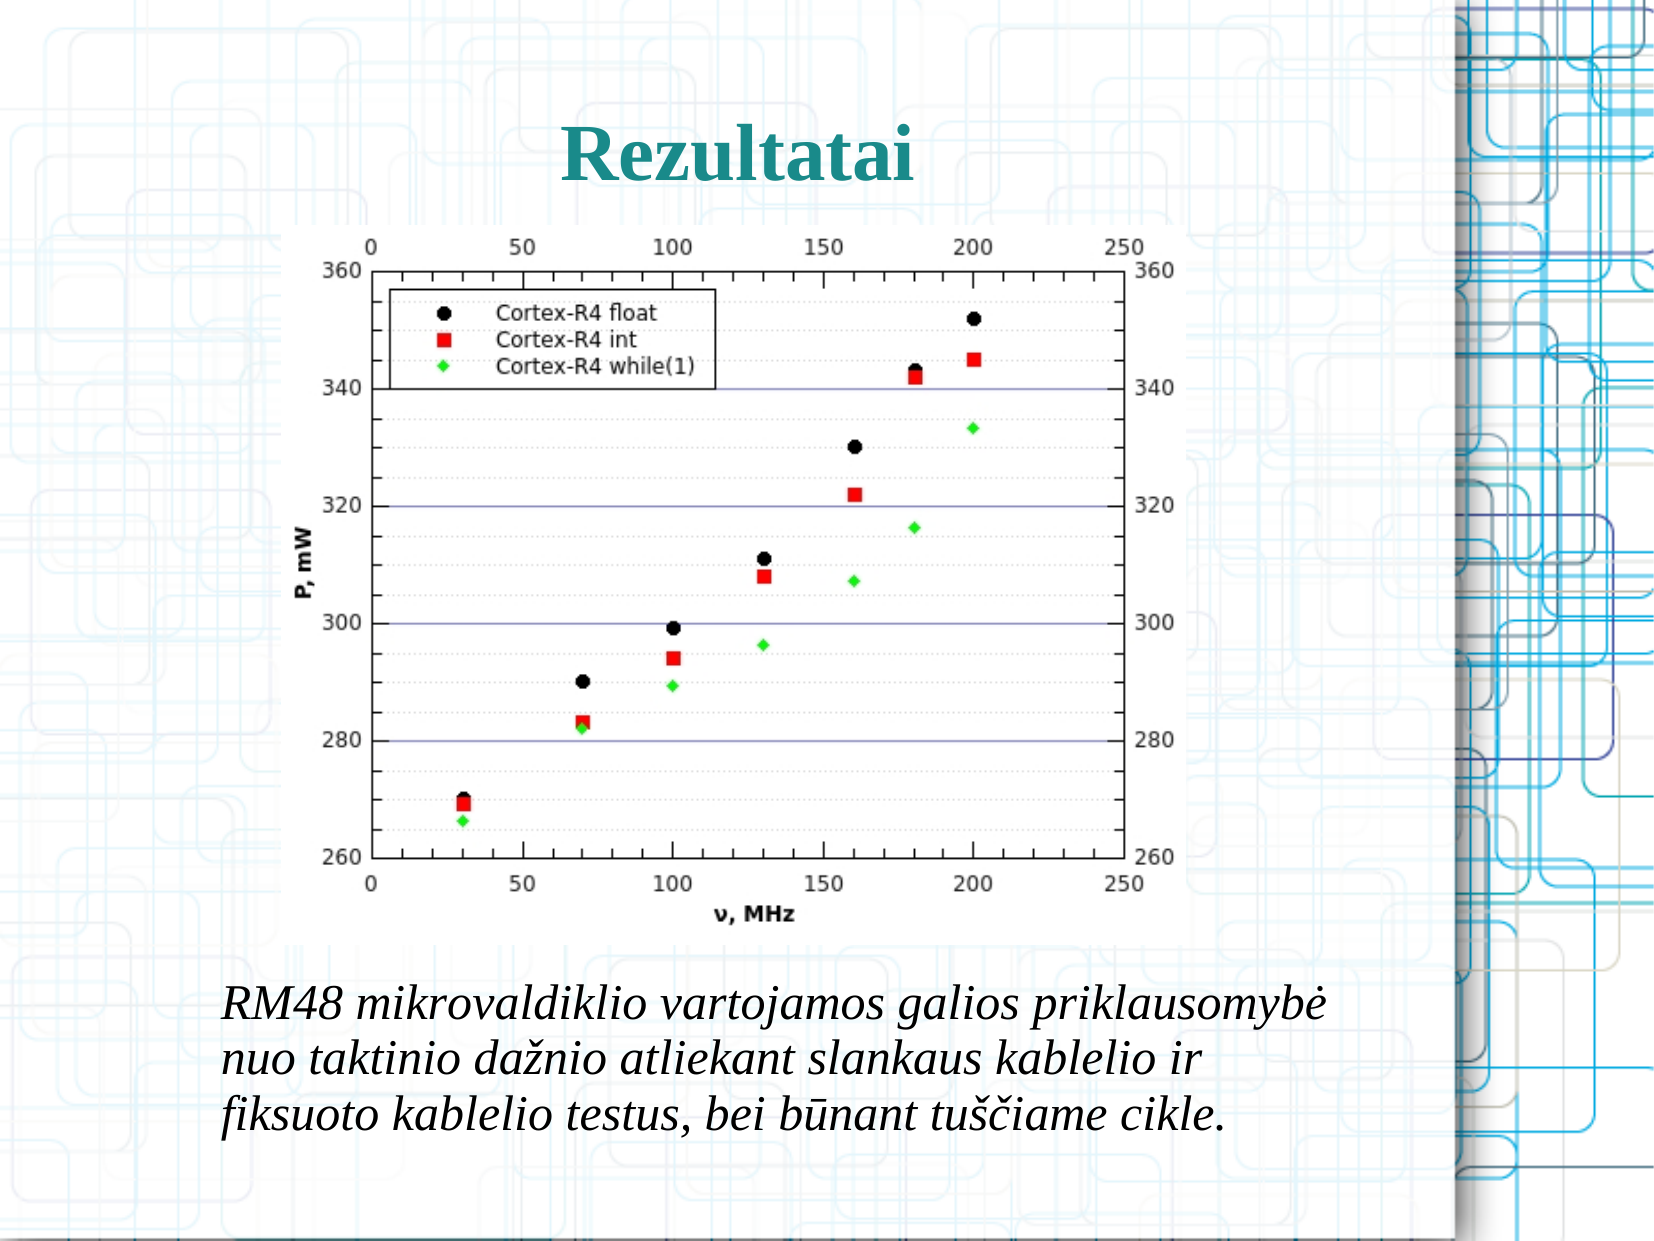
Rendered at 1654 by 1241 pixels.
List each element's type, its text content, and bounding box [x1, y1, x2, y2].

list RM48 mikrovaldiklio vartojamos galios priklausomybė nuo taktinio dažnio atliekant slankaus kablelio ir fiksuoto kablelio testus, bei būnant tuščiame cikle. [150, 975, 1351, 1156]
title Rezultatai [59, 49, 1418, 257]
picture [0, 0, 1654, 1241]
